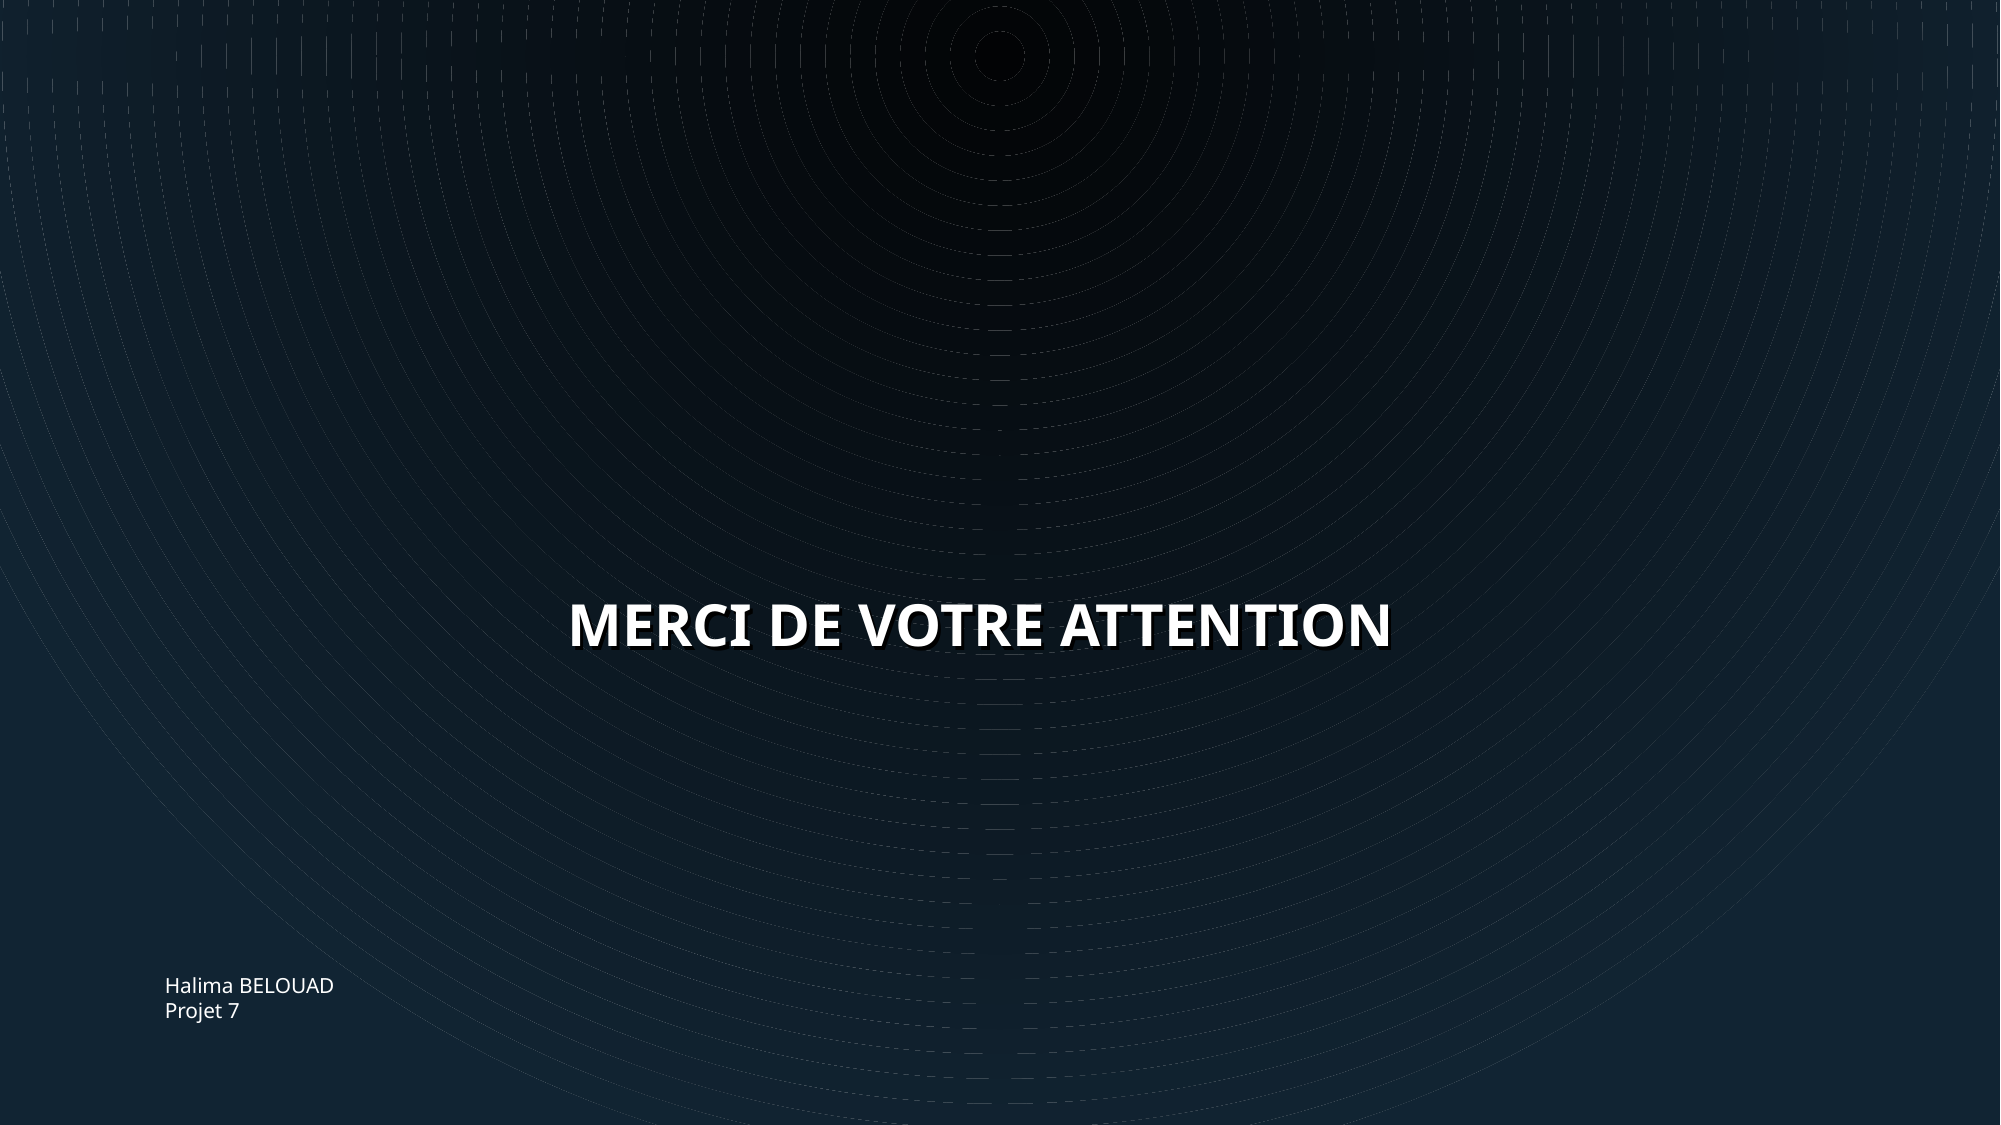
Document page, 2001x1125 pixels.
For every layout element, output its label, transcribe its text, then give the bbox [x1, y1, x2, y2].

text_box [0, 0, 2000, 1125]
text_box Halima BELOUAD Projet 7 [149, 965, 1245, 1025]
title merci de votre attention [224, 398, 1739, 737]
